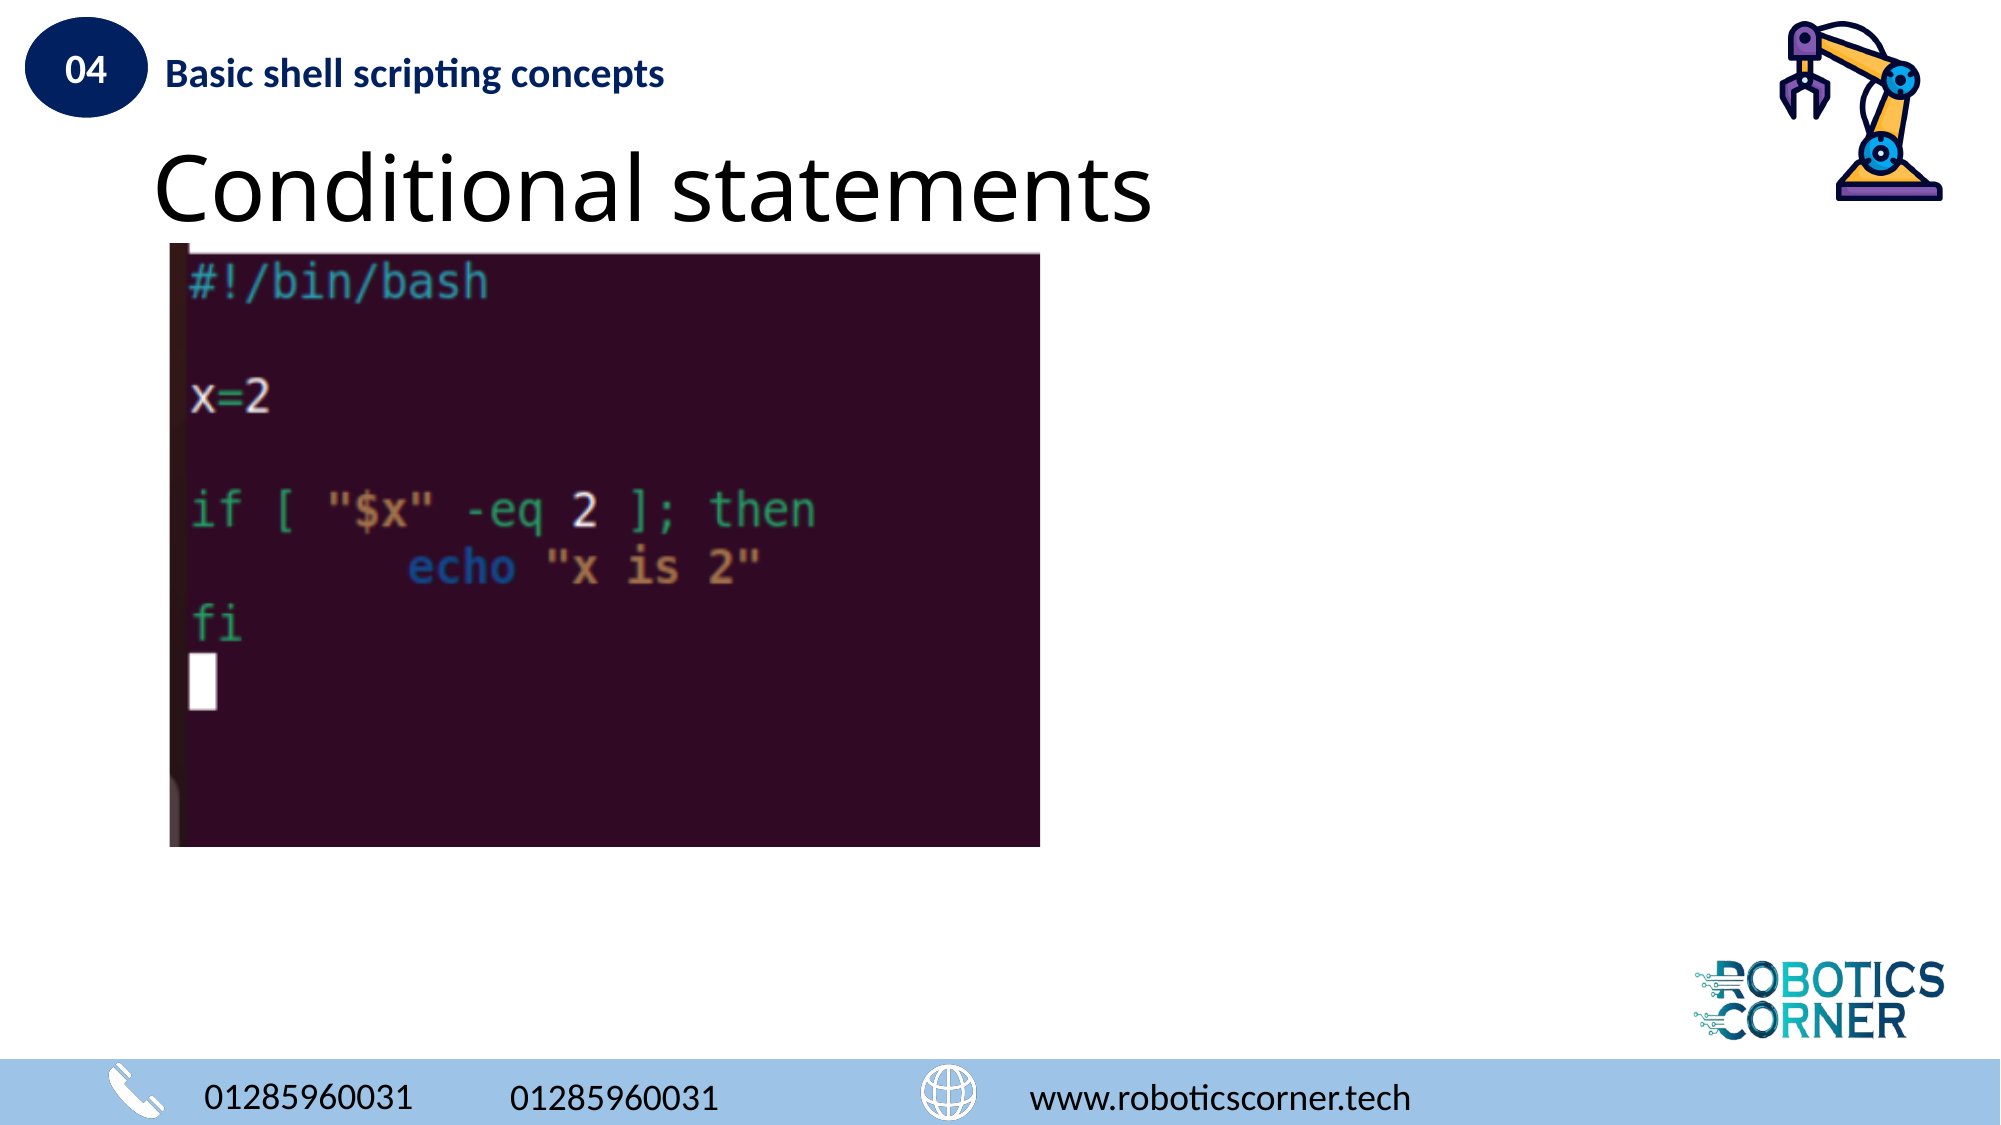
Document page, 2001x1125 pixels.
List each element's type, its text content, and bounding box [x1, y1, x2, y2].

title Conditional statements [137, 82, 1863, 300]
text_box [1953, 1059, 2000, 1125]
text_box 04 [22, 14, 150, 121]
text_box www.roboticscorner.tech [1014, 1065, 1546, 1125]
text_box 01285960031 [189, 1064, 495, 1125]
text_box Basic shell scripting concepts [150, 38, 705, 154]
picture [103, 1057, 170, 1124]
picture [1680, 859, 1953, 1125]
picture [169, 243, 1041, 847]
picture [1771, 21, 1951, 201]
picture [915, 1059, 981, 1125]
text_box 01285960031 [495, 1064, 827, 1125]
text_box [0, 1059, 915, 1125]
text_box [981, 1059, 1680, 1125]
